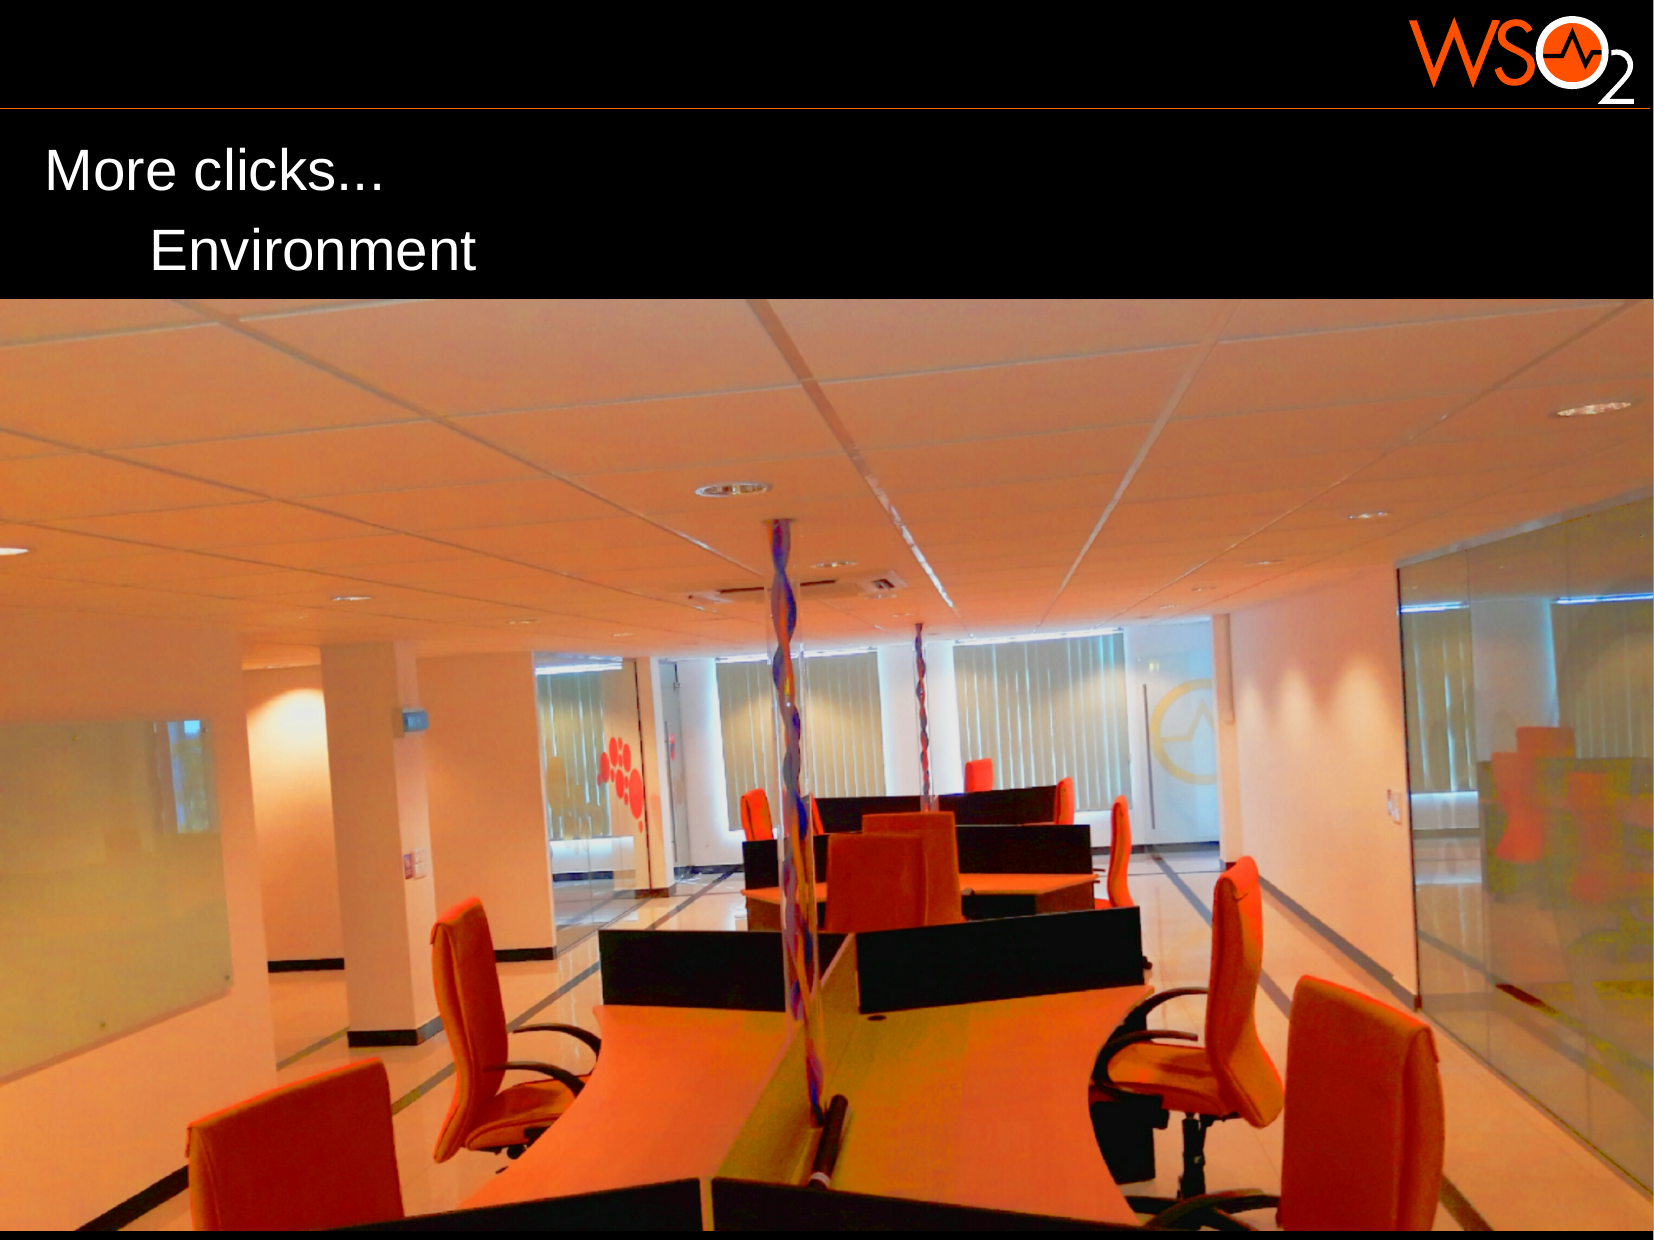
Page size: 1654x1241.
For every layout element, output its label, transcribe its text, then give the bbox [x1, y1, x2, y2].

text_box More clicks... [30, 130, 421, 211]
picture [1407, 15, 1636, 106]
picture [0, 299, 1654, 1231]
text_box Environment [135, 210, 631, 290]
